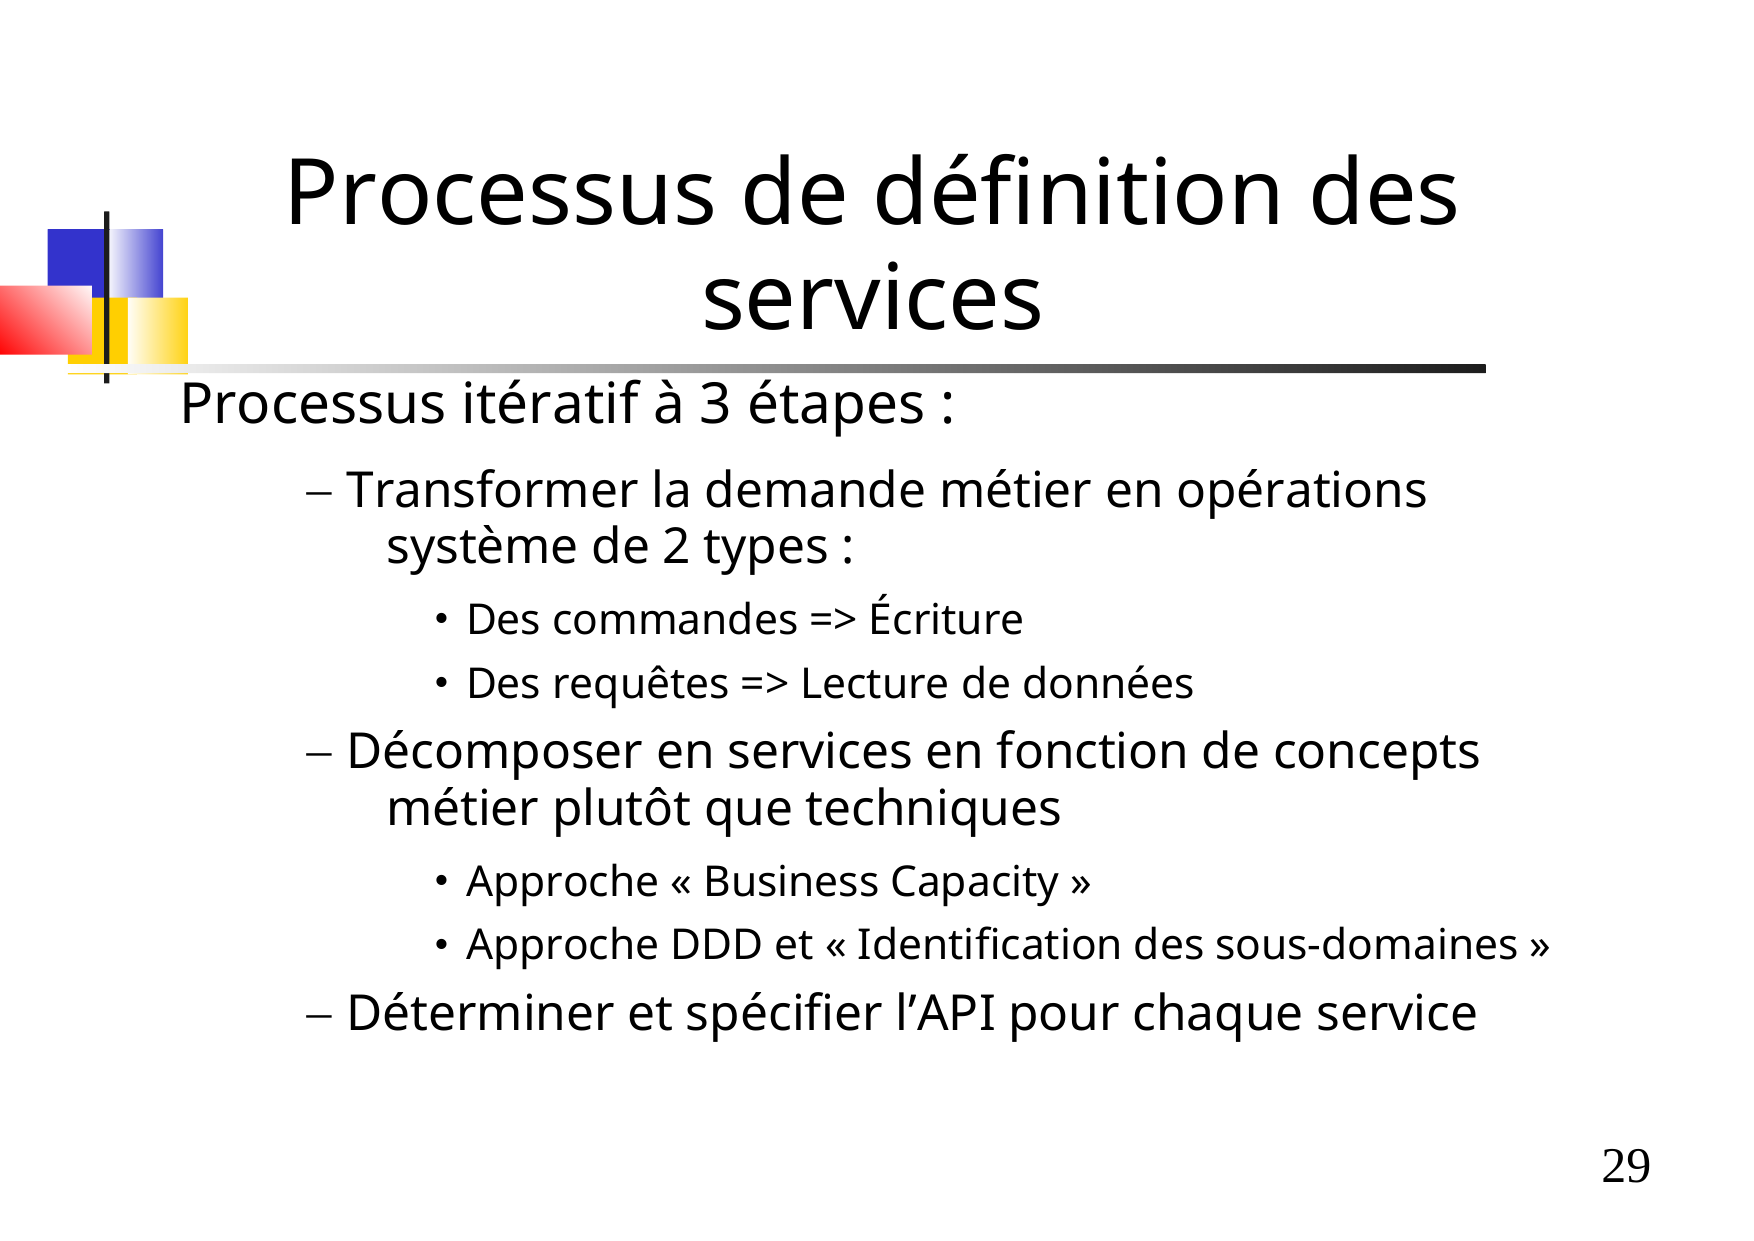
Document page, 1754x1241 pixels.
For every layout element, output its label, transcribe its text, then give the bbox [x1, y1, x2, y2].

title Processus de définition des services [179, 139, 1567, 351]
list Processus itératif à 3 étapes : Transformer la demande métier en opérations système de 2 types : Des commandes => Écriture Des requêtes => Lecture de données Décomposer en services en fonction de concepts métier plutôt que techniques Approche « Business Capacity » Approche DDD et « Identification des sous-domaines » Déterminer et spécifier l’API pour chaque service [179, 371, 1567, 1091]
